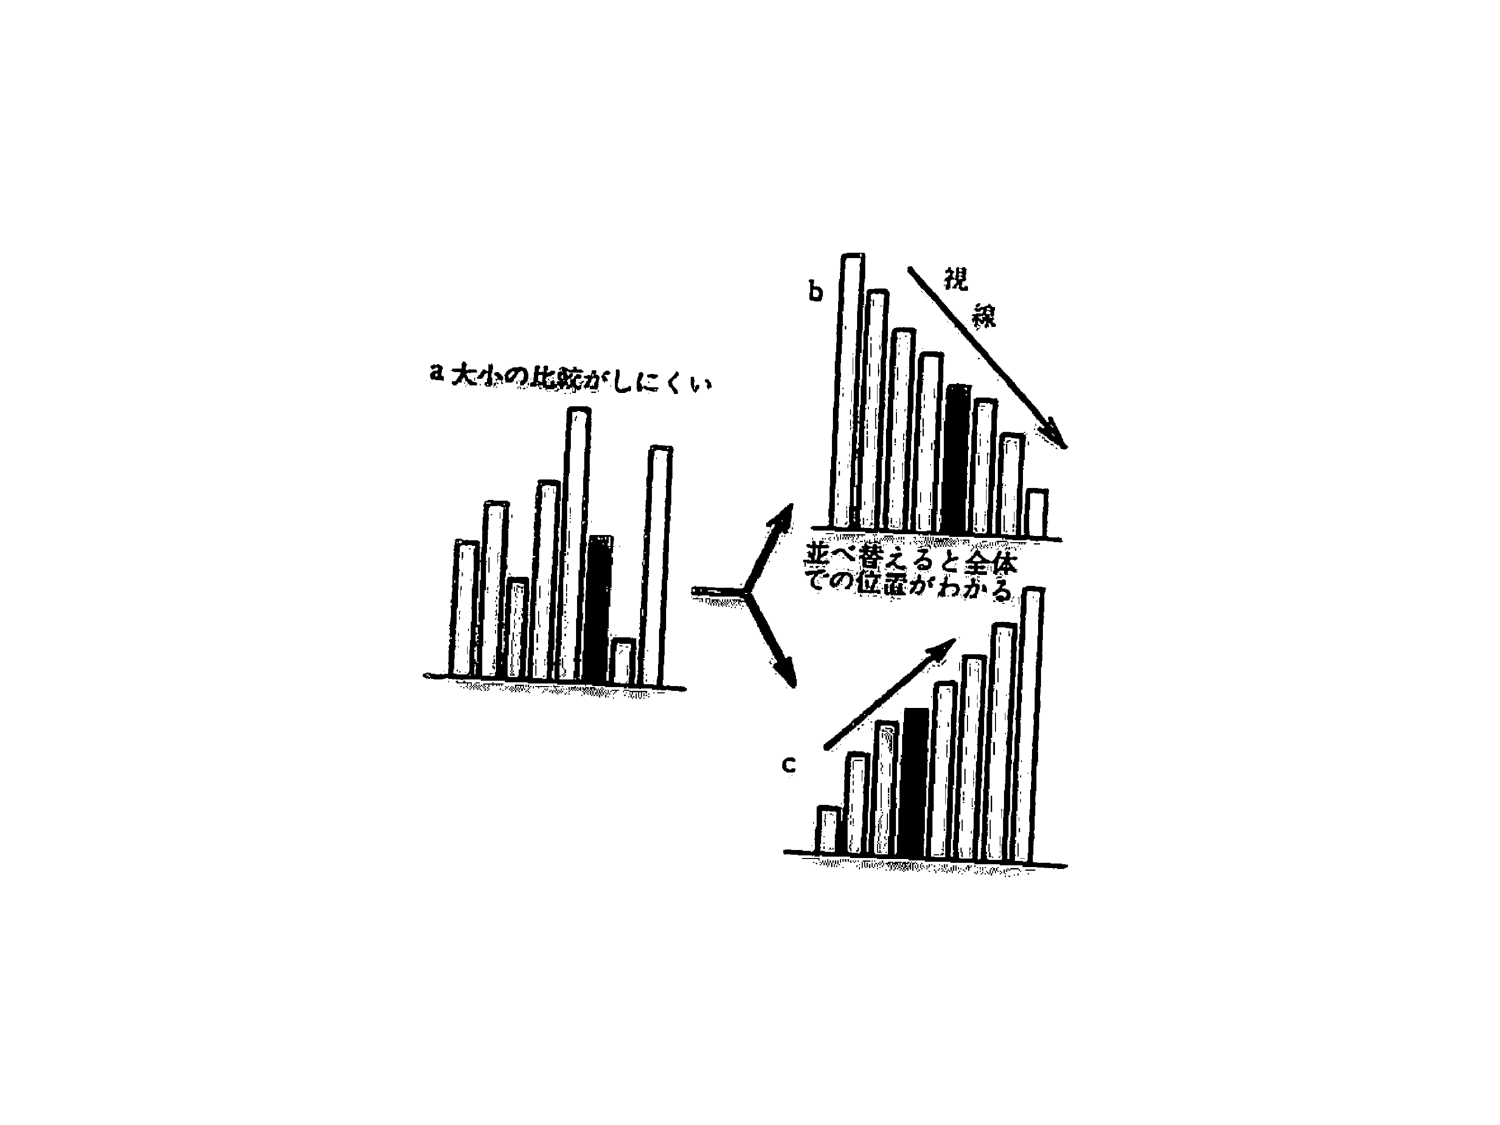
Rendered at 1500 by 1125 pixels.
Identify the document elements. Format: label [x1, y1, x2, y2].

picture [315, 213, 1141, 951]
